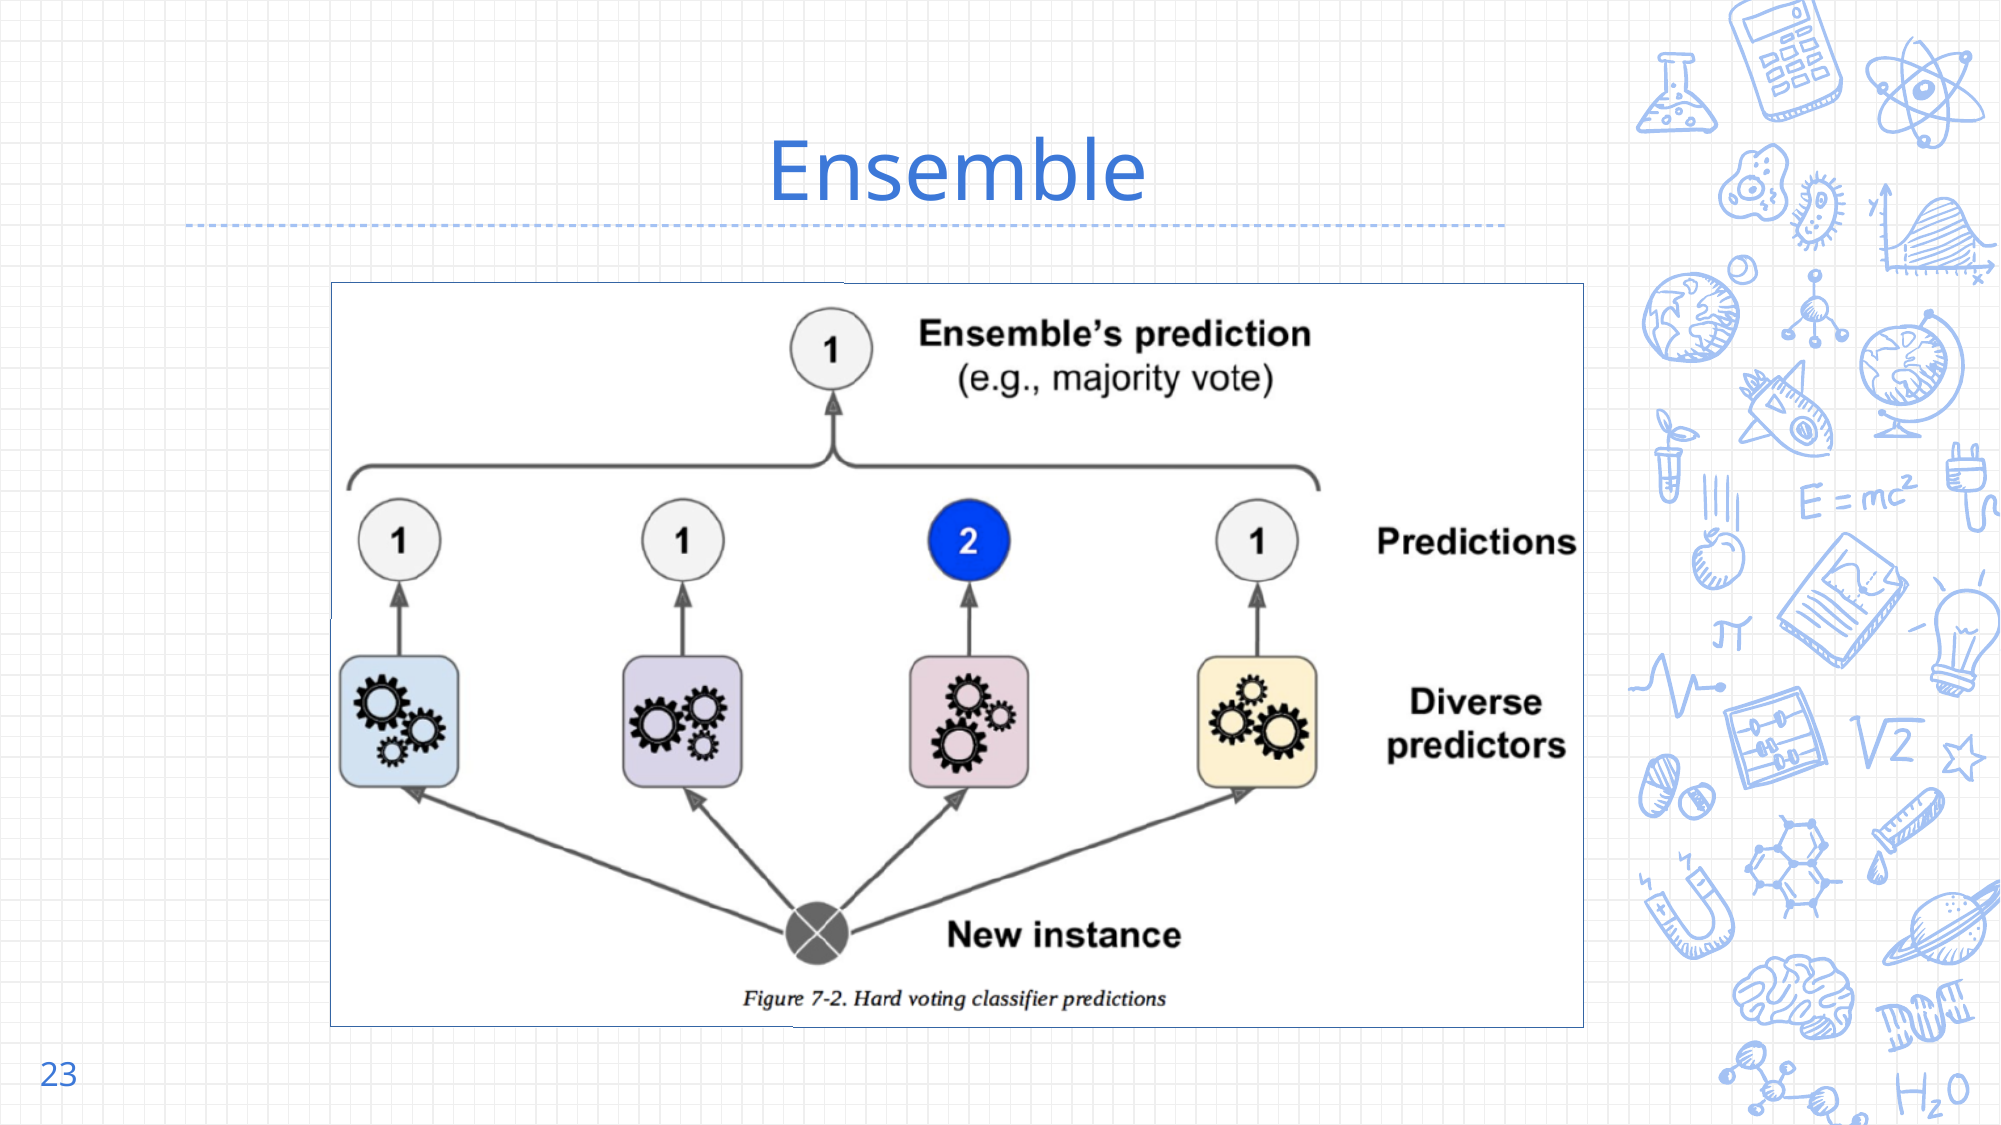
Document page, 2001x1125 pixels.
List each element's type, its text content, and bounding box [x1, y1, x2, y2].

text_box <número> [19, 1032, 140, 1119]
text_box Ensemble [163, 49, 1753, 237]
picture [330, 282, 1584, 1028]
